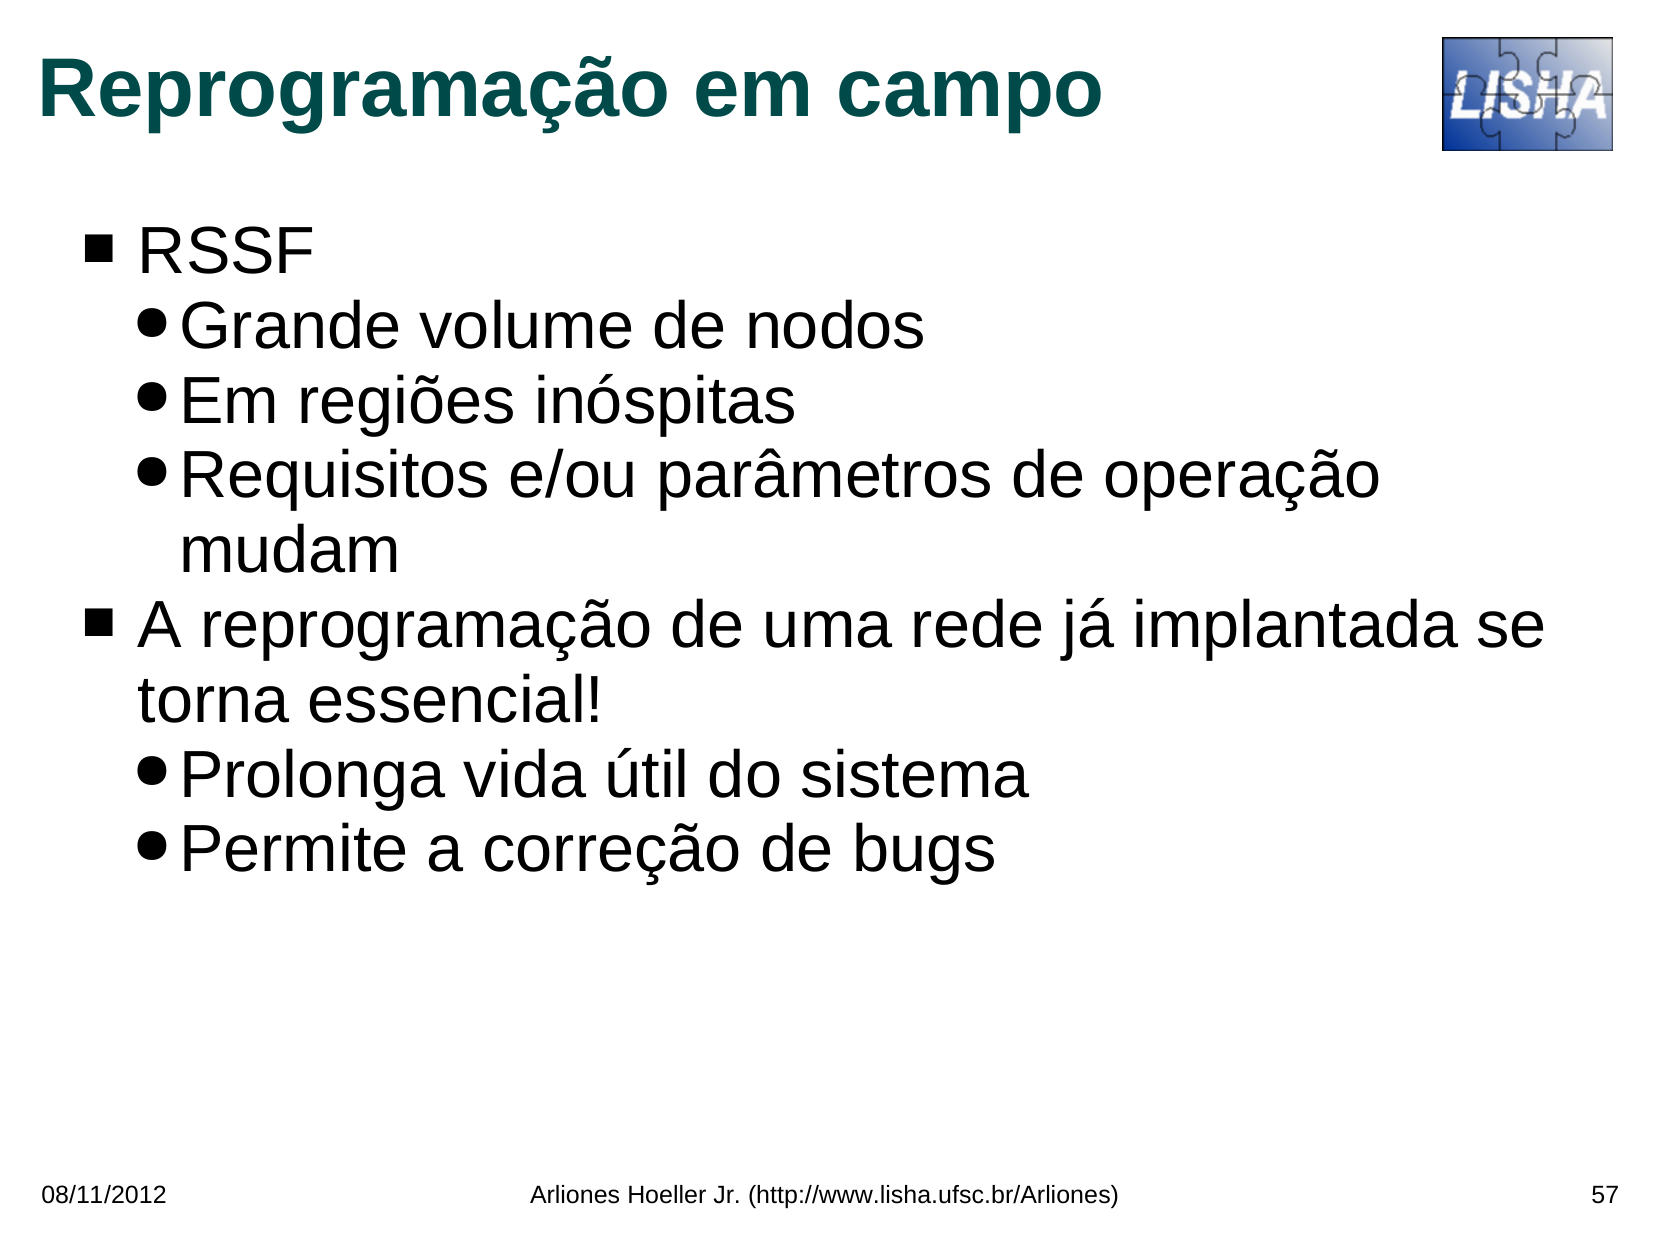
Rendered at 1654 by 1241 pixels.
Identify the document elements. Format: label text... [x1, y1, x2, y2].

picture [1442, 37, 1613, 151]
title Reprogramação em campo [37, 37, 1426, 151]
list RSSF Grande volume de nodos Em regiões inóspitas Requisitos e/ou parâmetros de operação mudam A reprogramação de uma rede já implantada se torna essencial! Prolonga vida útil do sistema Permite a correção de bugs [37, 213, 1613, 1151]
